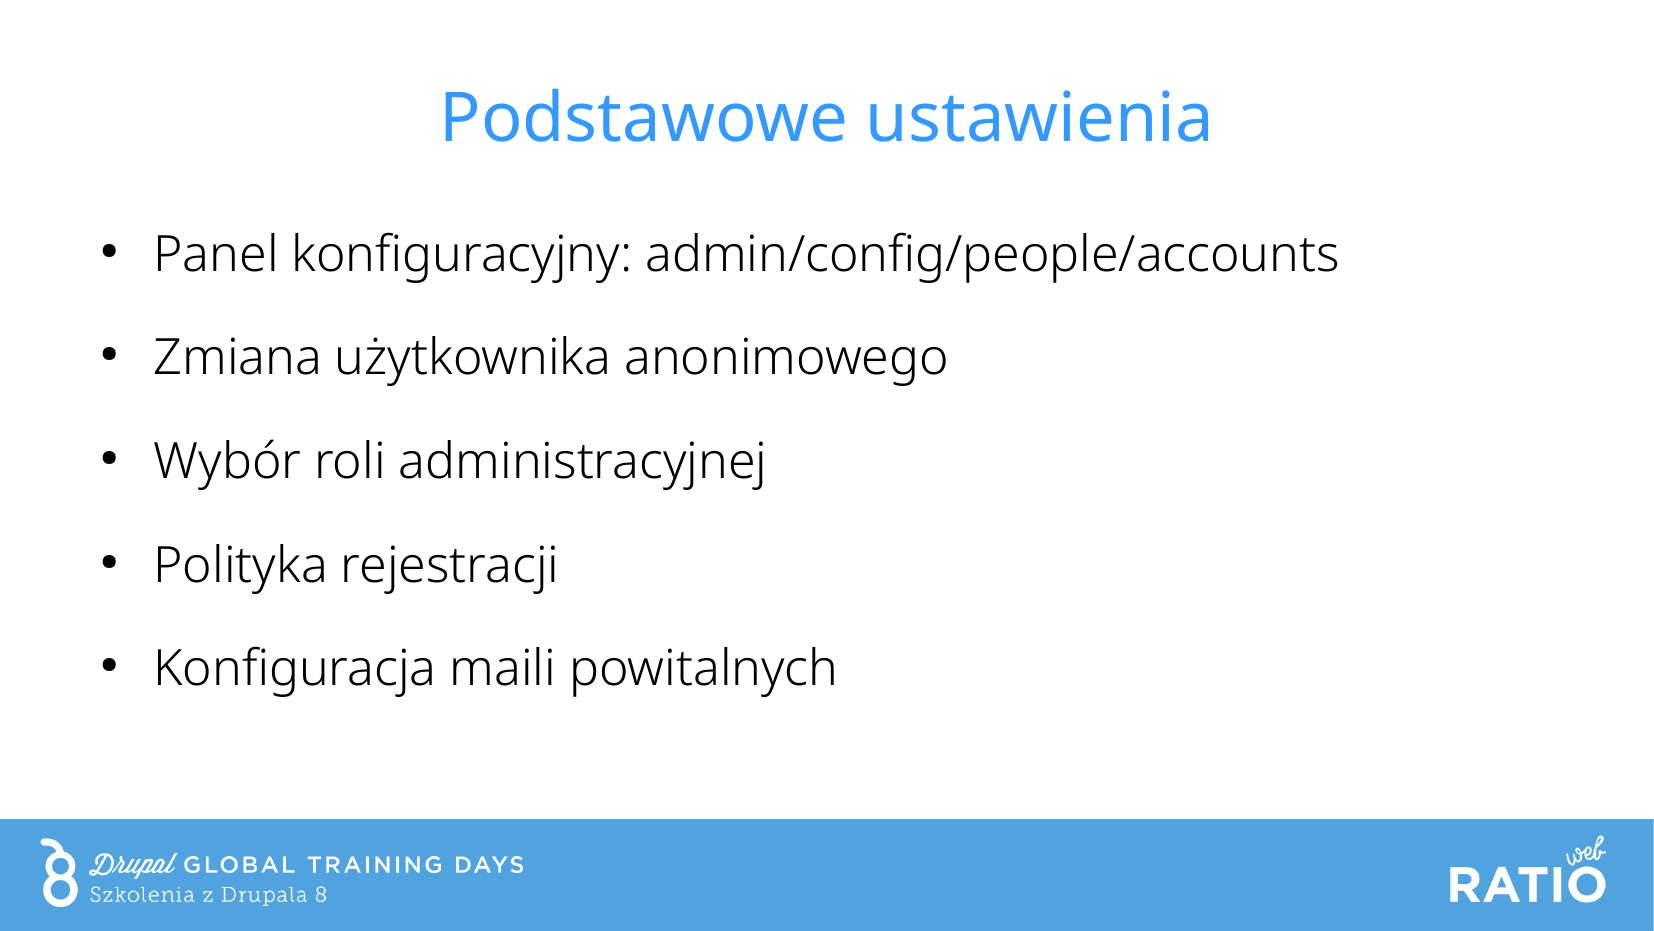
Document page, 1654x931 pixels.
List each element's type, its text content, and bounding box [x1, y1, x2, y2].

list Panel konfiguracyjny: admin/config/people/accounts Zmiana użytkownika anonimowego Wybór roli administracyjnej Polityka rejestracji Konfiguracja maili powitalnych [82, 217, 1571, 758]
picture [0, 0, 1654, 931]
title Podstawowe ustawienia [82, 37, 1571, 193]
